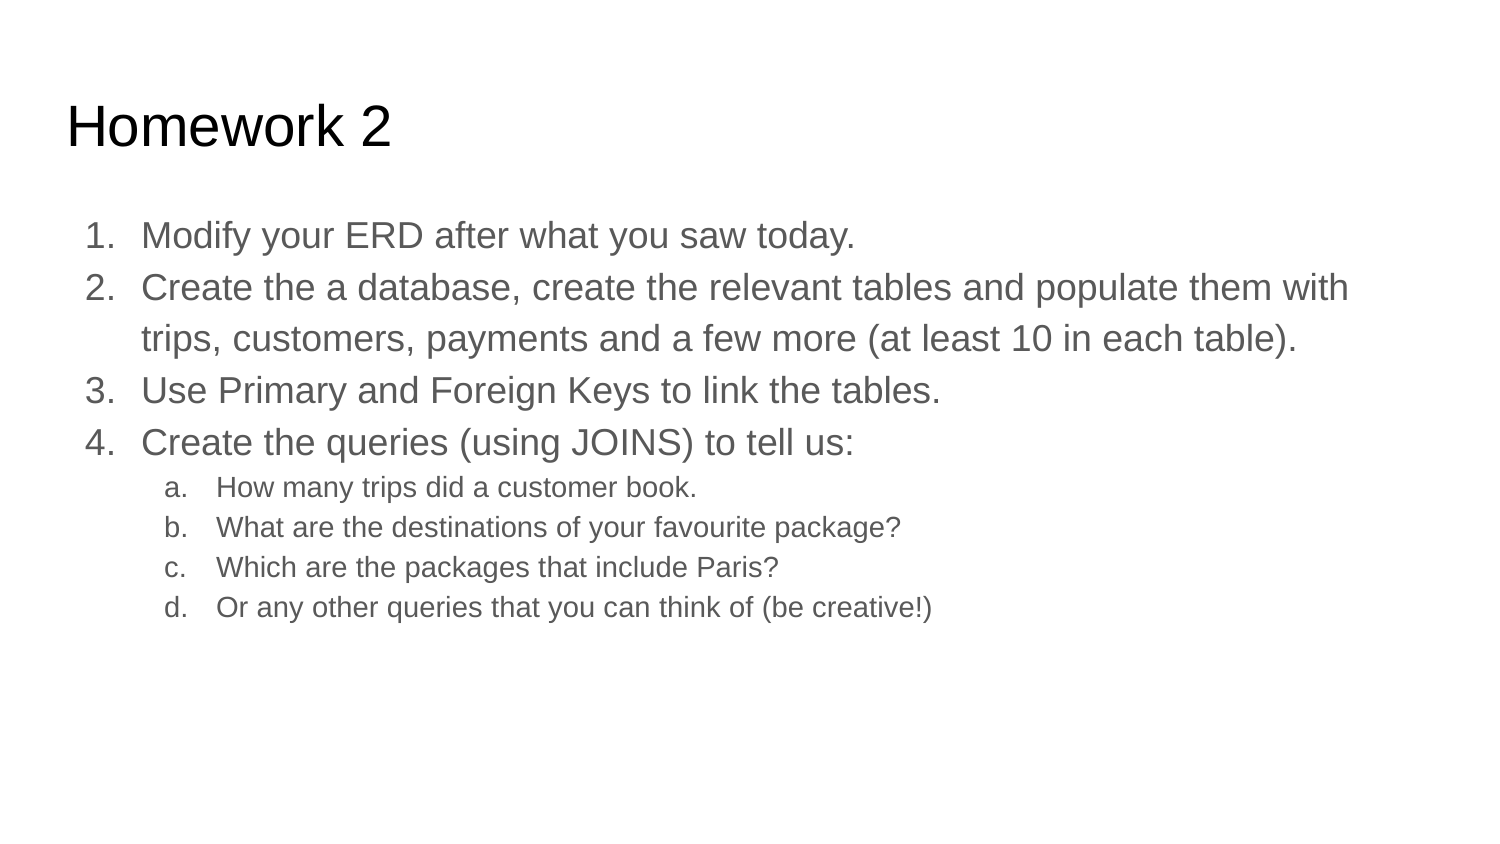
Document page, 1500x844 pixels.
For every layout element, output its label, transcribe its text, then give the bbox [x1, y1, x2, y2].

title Homework 2 [51, 72, 1449, 167]
list Modify your ERD after what you saw today. Create the a database, create the relevant tables and populate them with trips, customers, payments and a few more (at least 10 in each table). Use Primary and Foreign Keys to link the tables. Create the queries (using JOINS) to tell us: How many trips did a customer book. What are the destinations of your favourite package? Which are the packages that include Paris? Or any other queries that you can think of (be creative!) [51, 189, 1449, 750]
